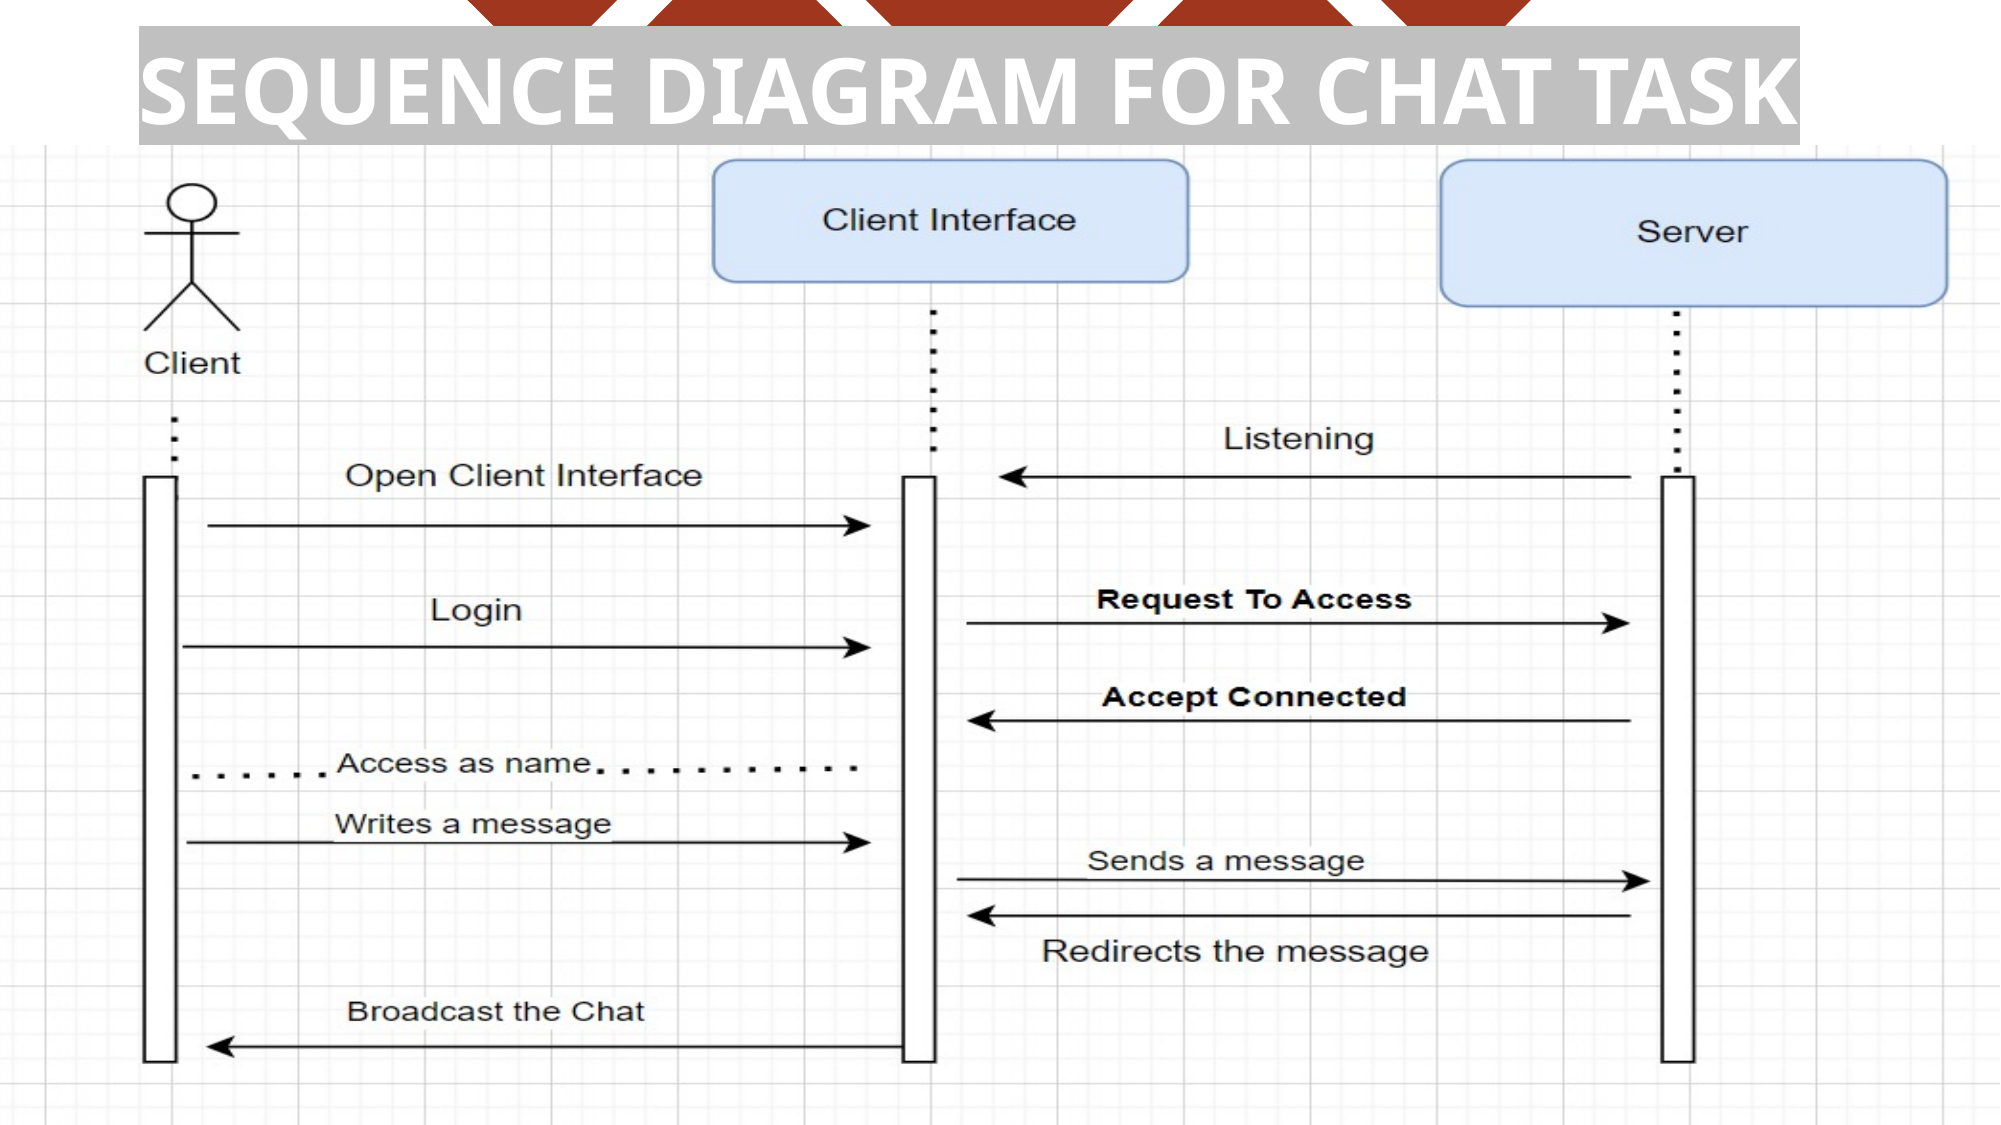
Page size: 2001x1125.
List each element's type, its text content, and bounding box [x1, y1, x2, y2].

title SEQUENCE DIAGRAM FOR CHAT TASK [65, 9, 1874, 145]
picture [0, 145, 2000, 1125]
